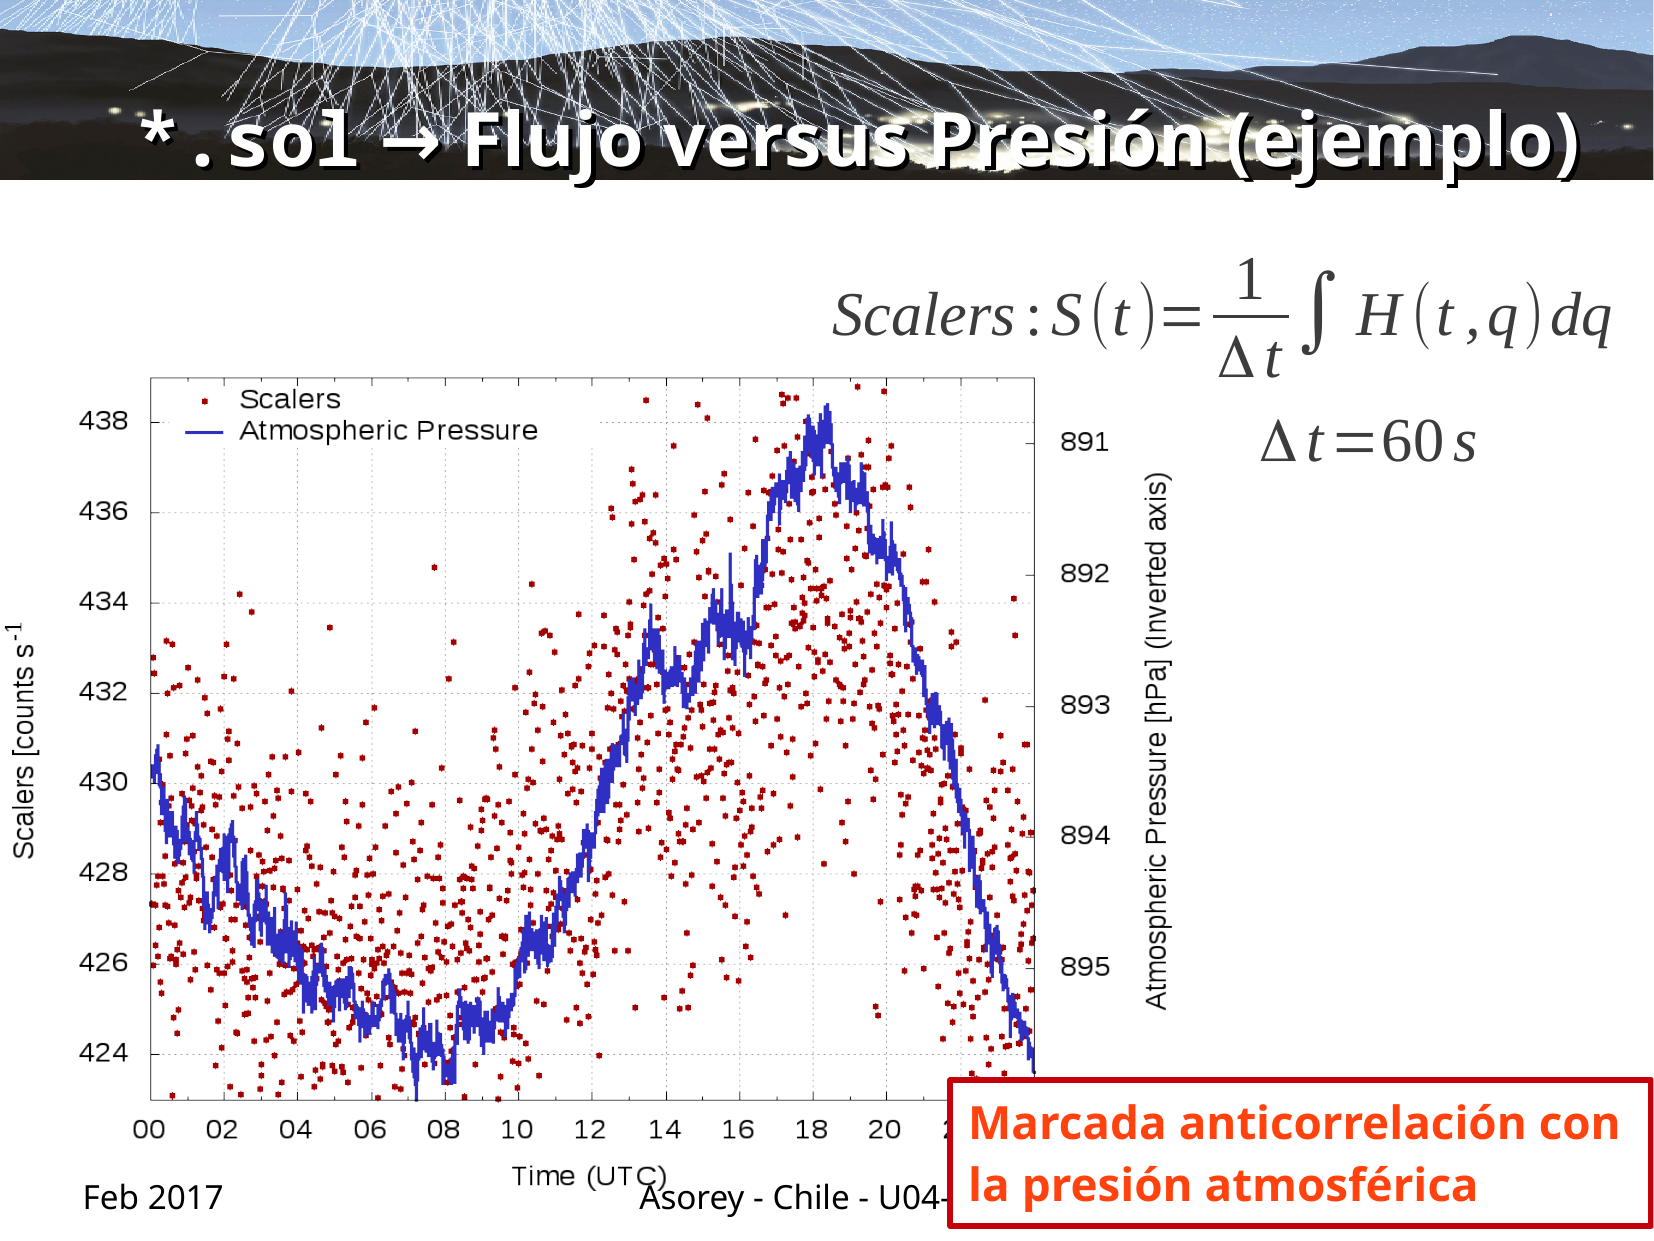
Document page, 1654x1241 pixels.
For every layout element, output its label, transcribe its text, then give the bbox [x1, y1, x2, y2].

chart [1252, 405, 1486, 475]
text_box Marcada anticorrelación con la presión atmosférica [950, 1080, 1627, 1211]
chart [825, 242, 1621, 391]
picture [0, 0, 1654, 180]
picture [0, 344, 1231, 1201]
title *.sol → Flujo versus Presión (ejemplo) [92, 32, 1581, 242]
